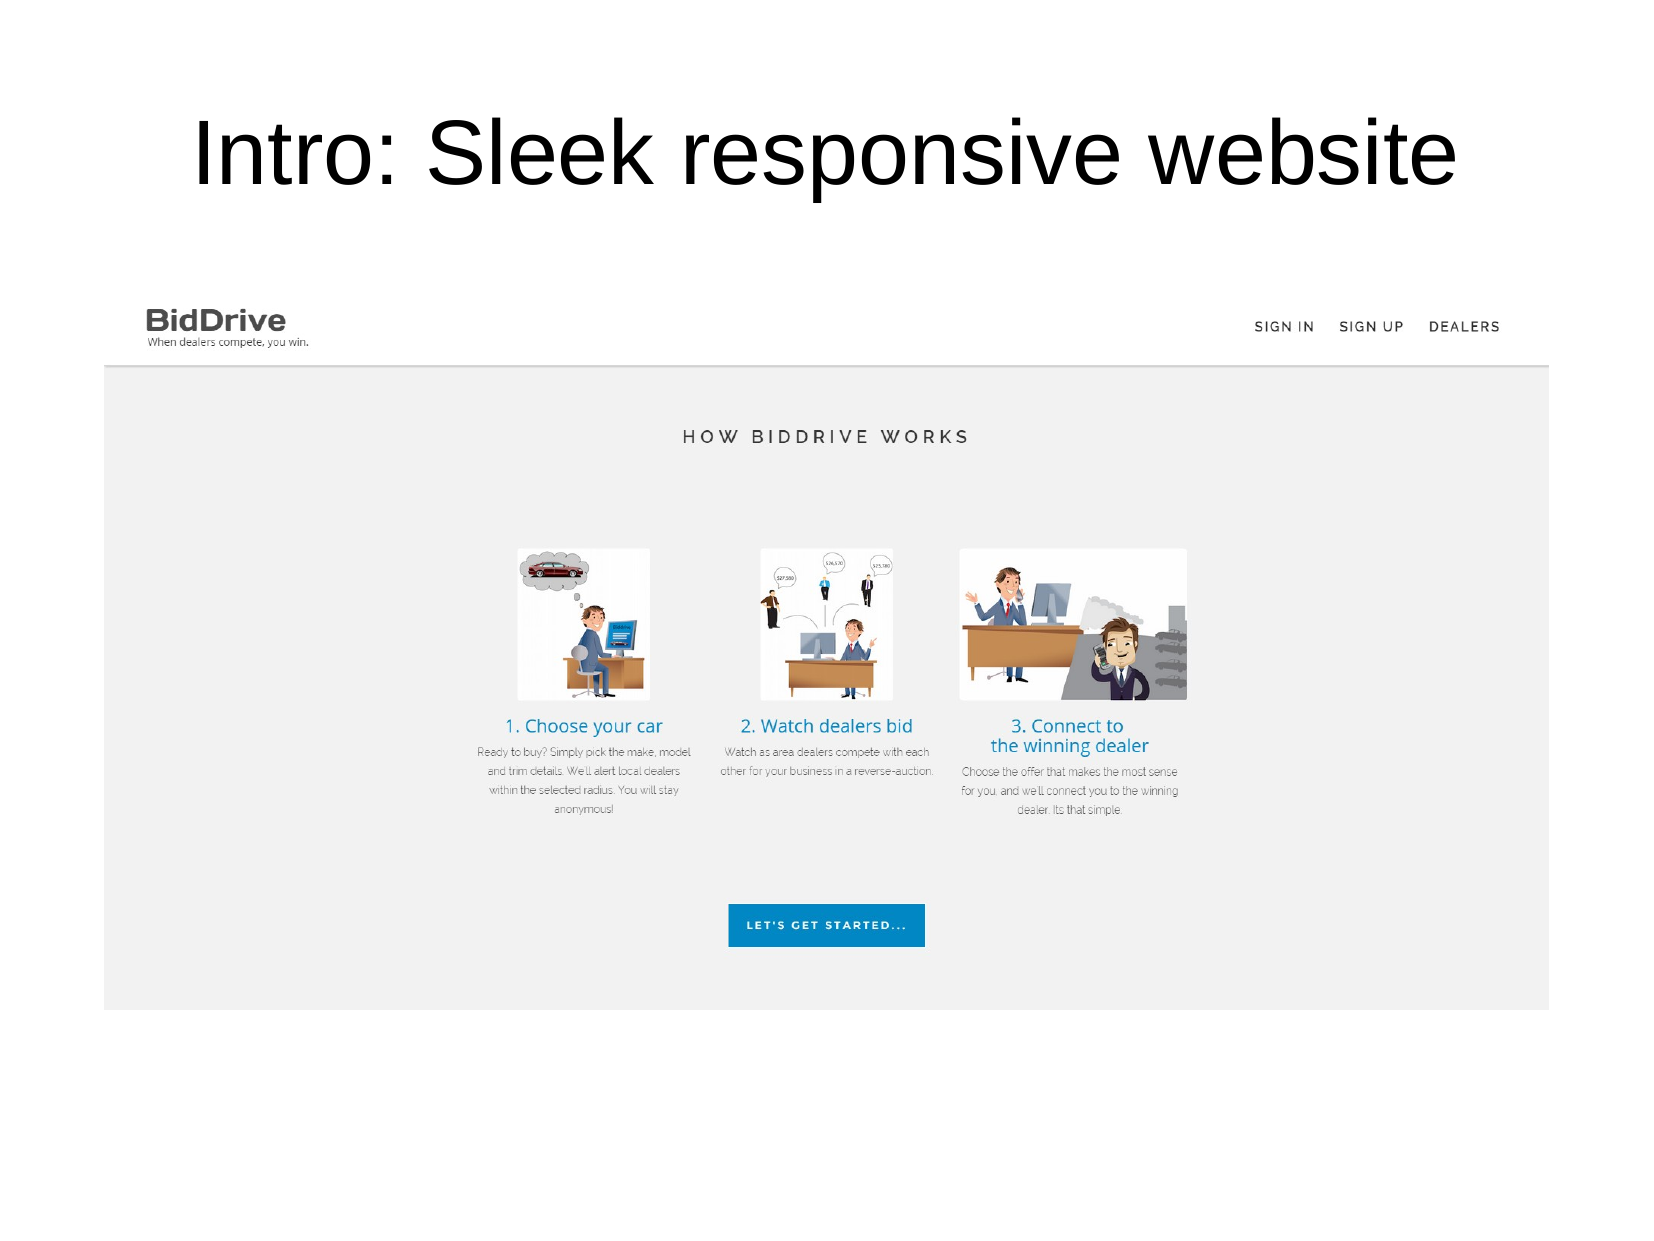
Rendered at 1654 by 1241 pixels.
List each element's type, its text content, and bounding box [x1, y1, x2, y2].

picture [104, 290, 1549, 1010]
title Intro: Sleek responsive website [82, 49, 1571, 257]
